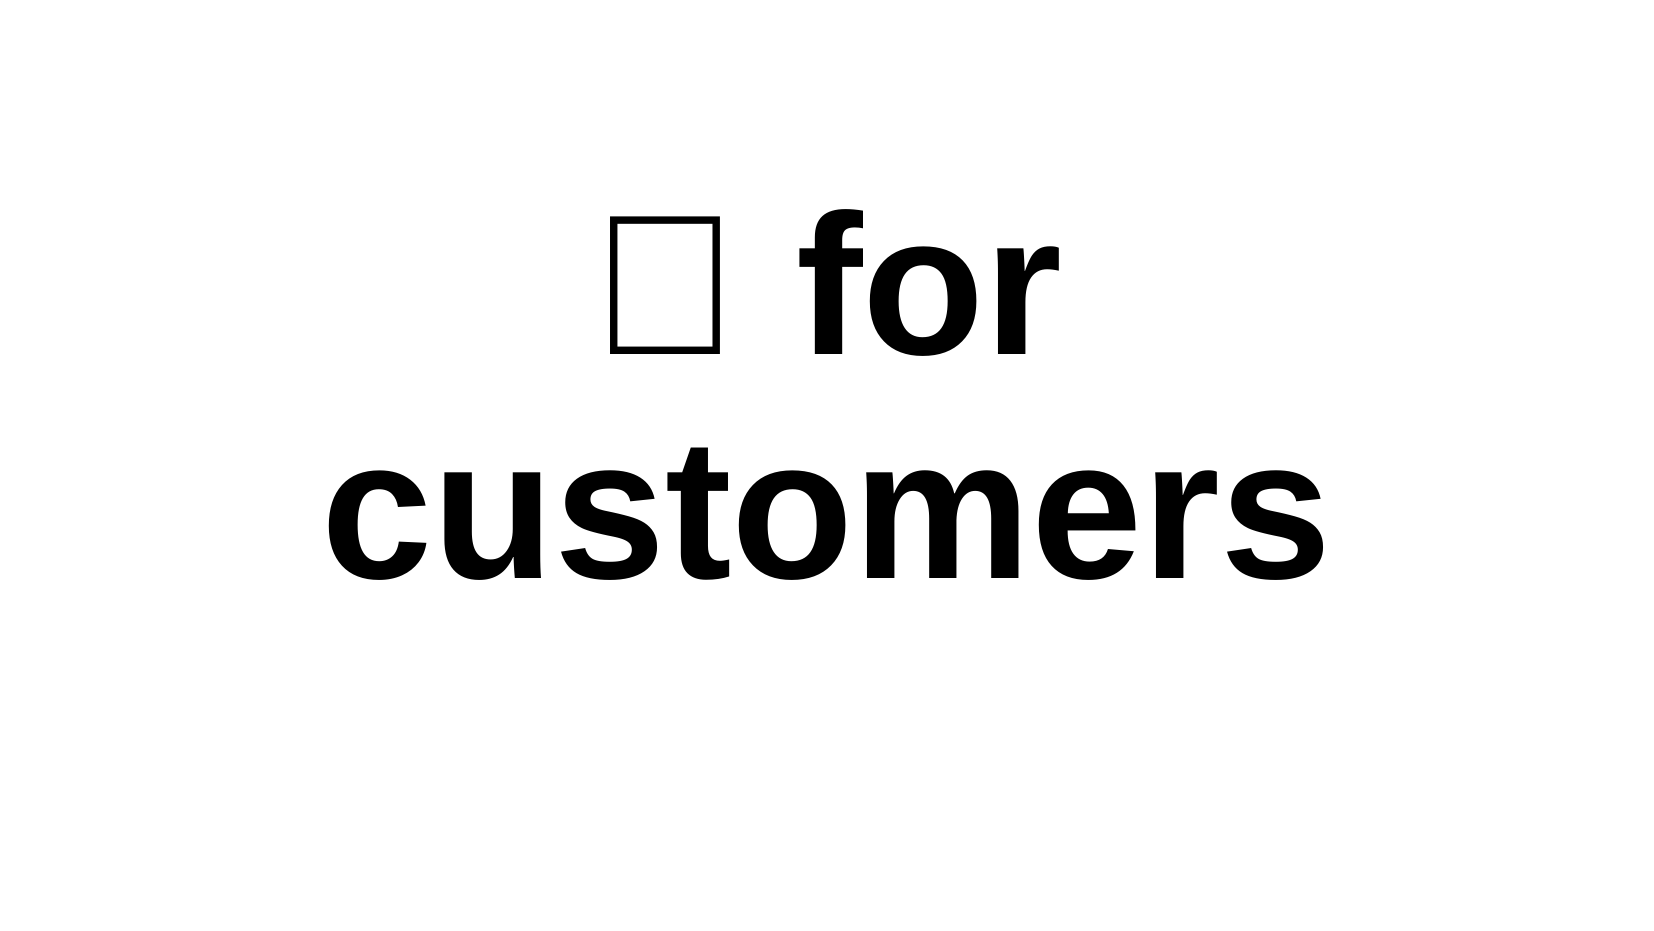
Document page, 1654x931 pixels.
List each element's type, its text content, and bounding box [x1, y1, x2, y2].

subtitle 💩 for customers [82, 37, 1571, 757]
